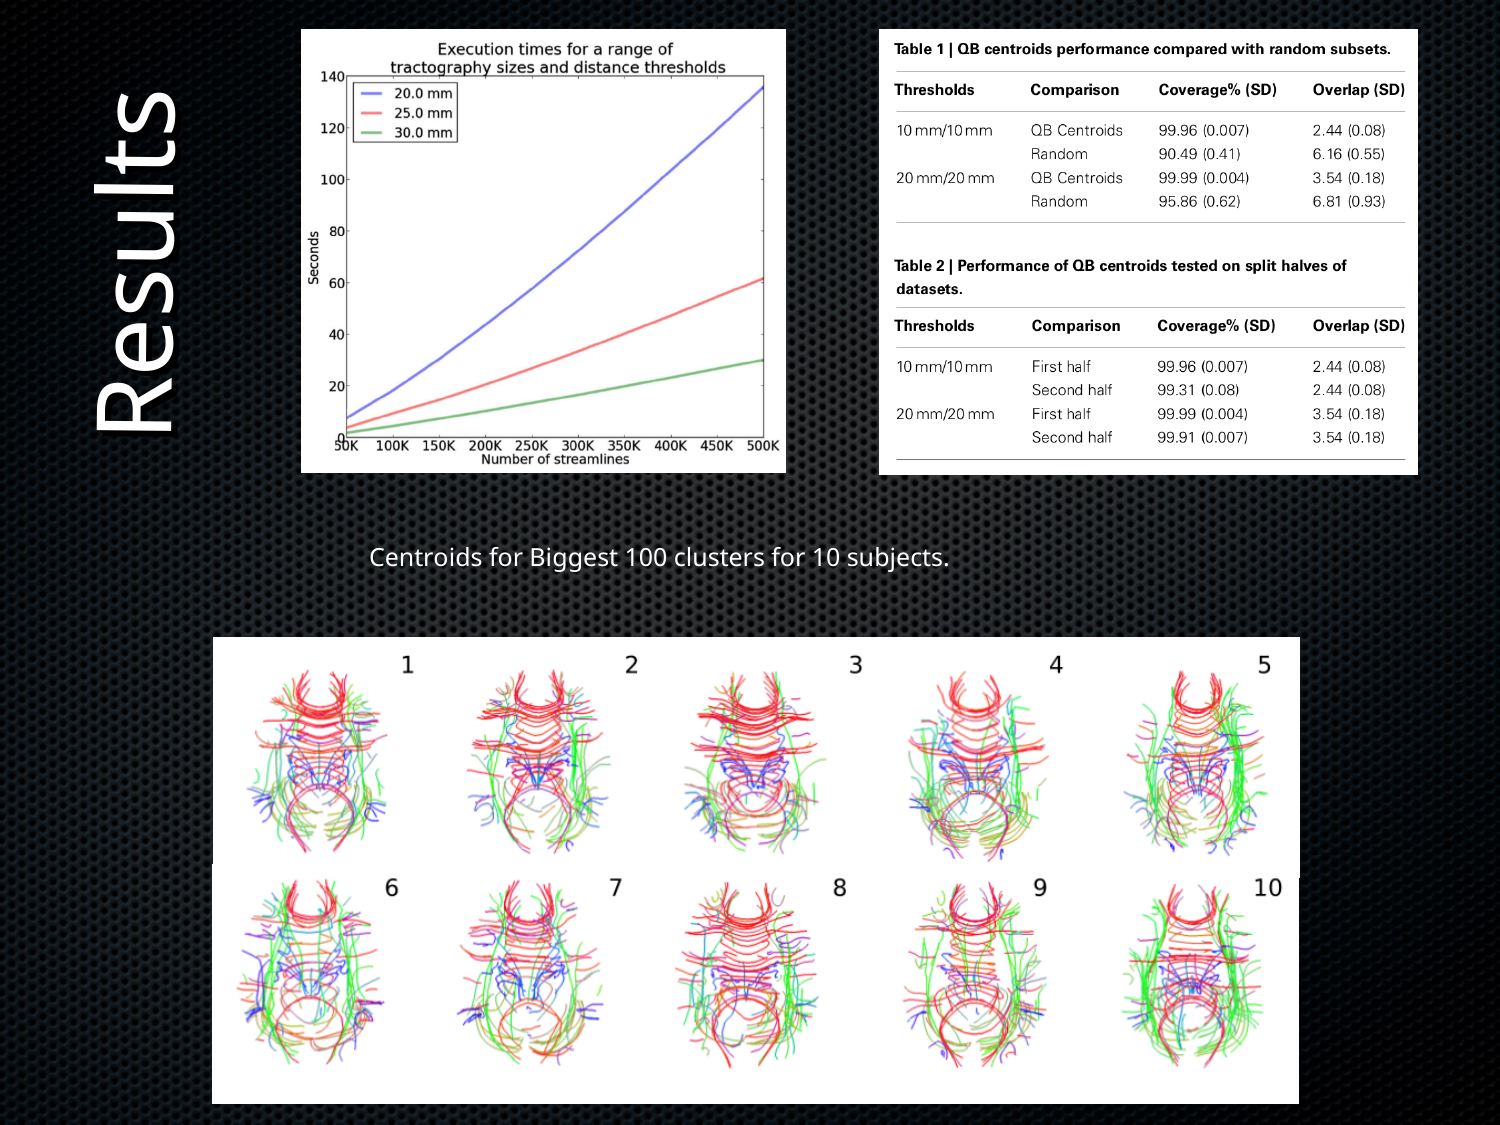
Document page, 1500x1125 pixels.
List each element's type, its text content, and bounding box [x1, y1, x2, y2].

text_box Centroids for Biggest 100 clusters for 10 subjects. [354, 533, 1264, 579]
title Results [59, 0, 205, 451]
picture [0, 0, 1500, 1125]
